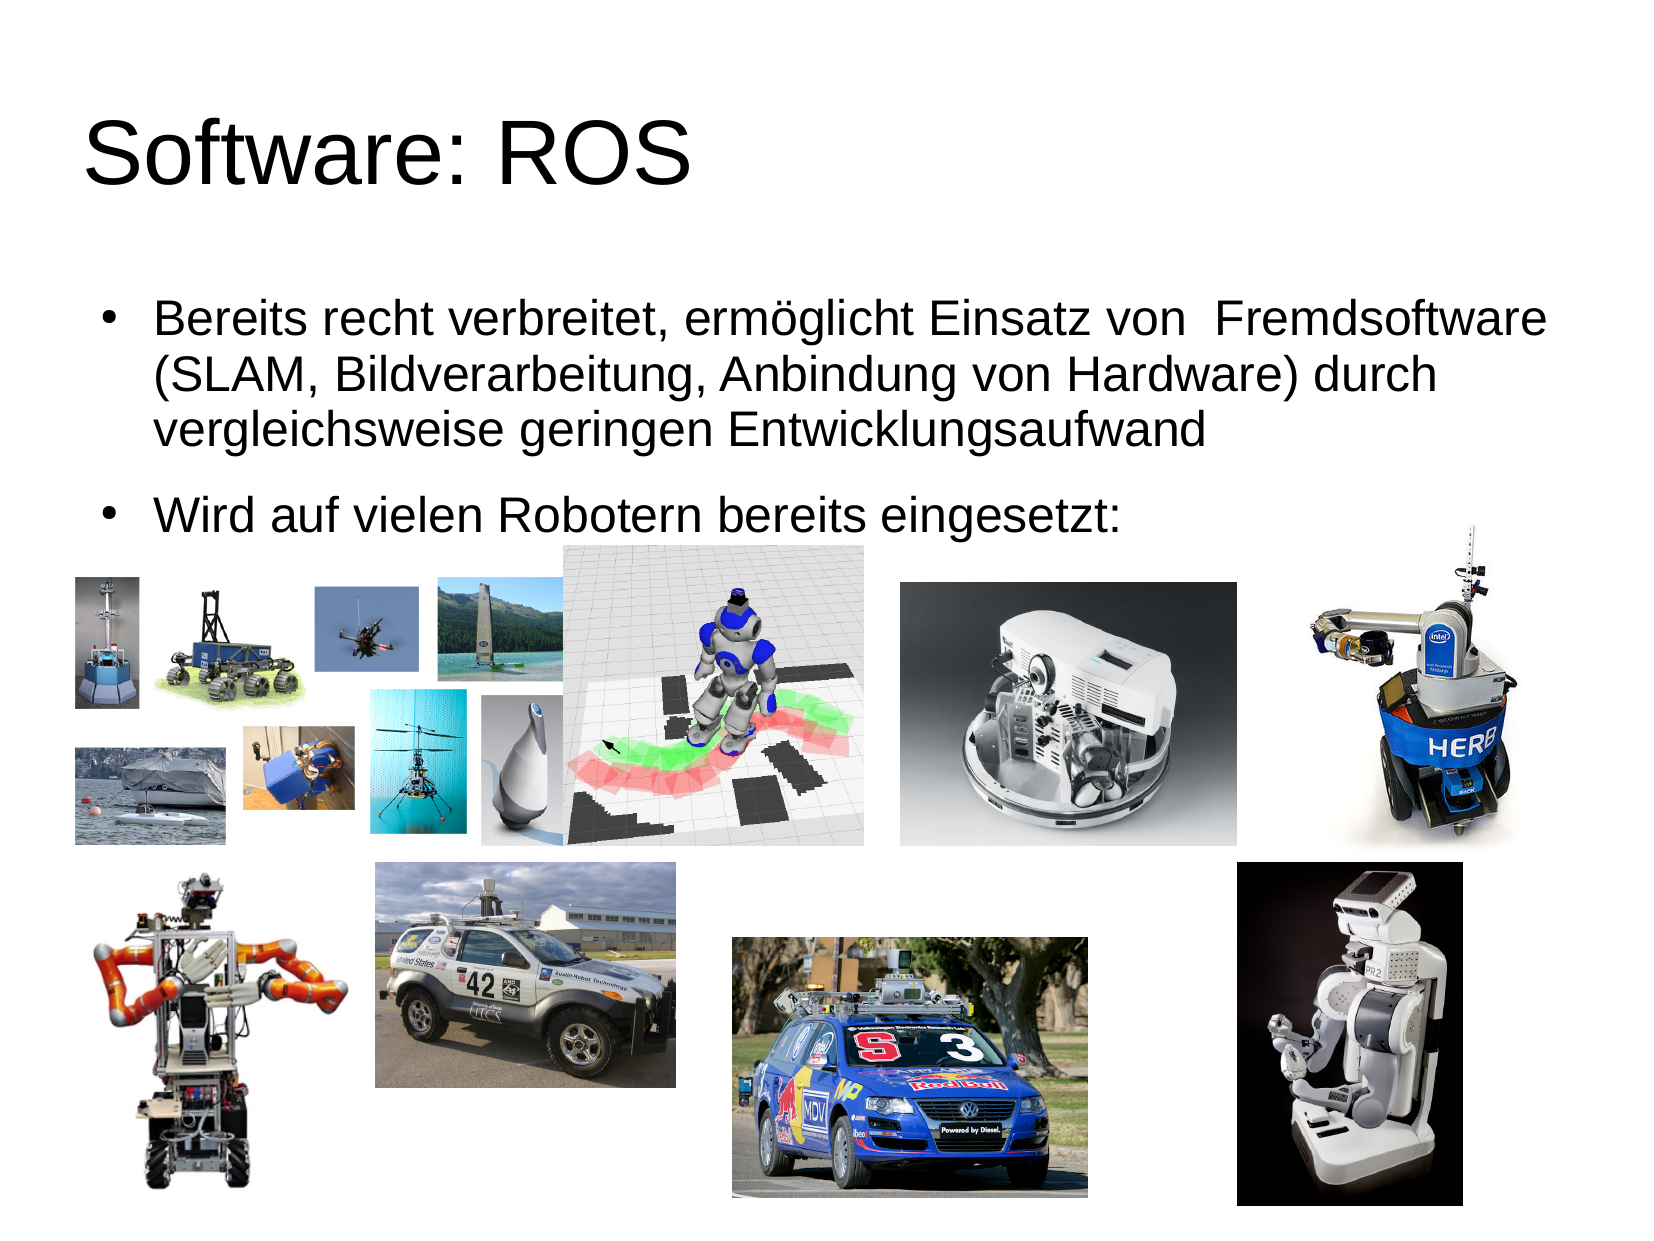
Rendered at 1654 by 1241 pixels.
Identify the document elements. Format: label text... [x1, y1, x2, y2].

picture [900, 582, 1237, 846]
title Software: ROS [82, 56, 1571, 250]
picture [732, 937, 1088, 1198]
picture [375, 862, 676, 1088]
picture [1237, 487, 1538, 1206]
picture [75, 545, 864, 1201]
list Bereits recht verbreitet, ermöglicht Einsatz von Fremdsoftware (SLAM, Bildverarbeitung, Anbindung von Hardware) durch vergleichsweise geringen Entwicklungsaufwand Wird auf vielen Robotern bereits eingesetzt: [82, 290, 1571, 1109]
